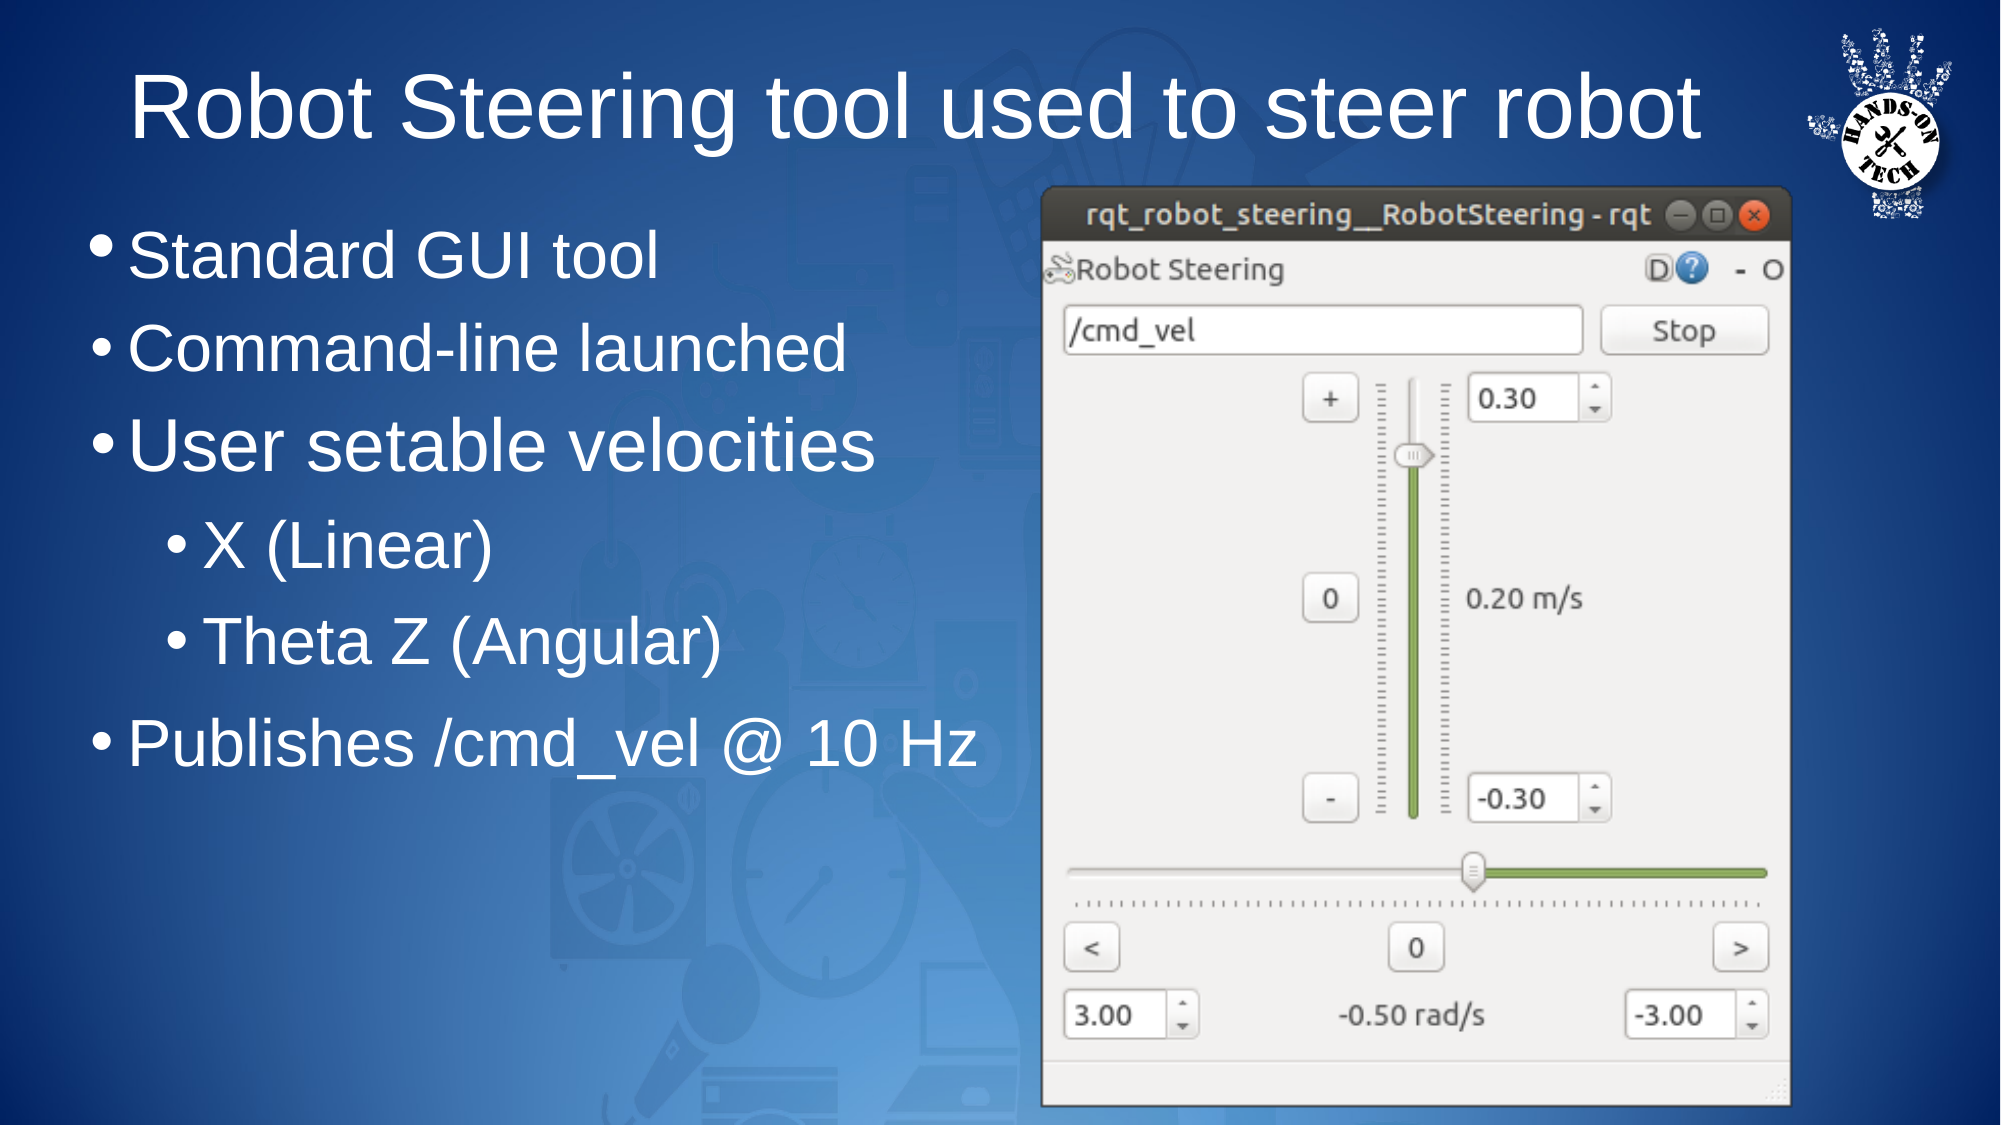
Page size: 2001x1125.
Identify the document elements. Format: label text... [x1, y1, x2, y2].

picture [0, 0, 2001, 1125]
text_box Robot Steering tool used to steer robot [5, 0, 1828, 218]
text_box Standard GUI tool Command-line launched User setable velocities X (Linear) Theta Z (Angular) Publishes /cmd_vel @ 10 Hz [75, 213, 1801, 1062]
